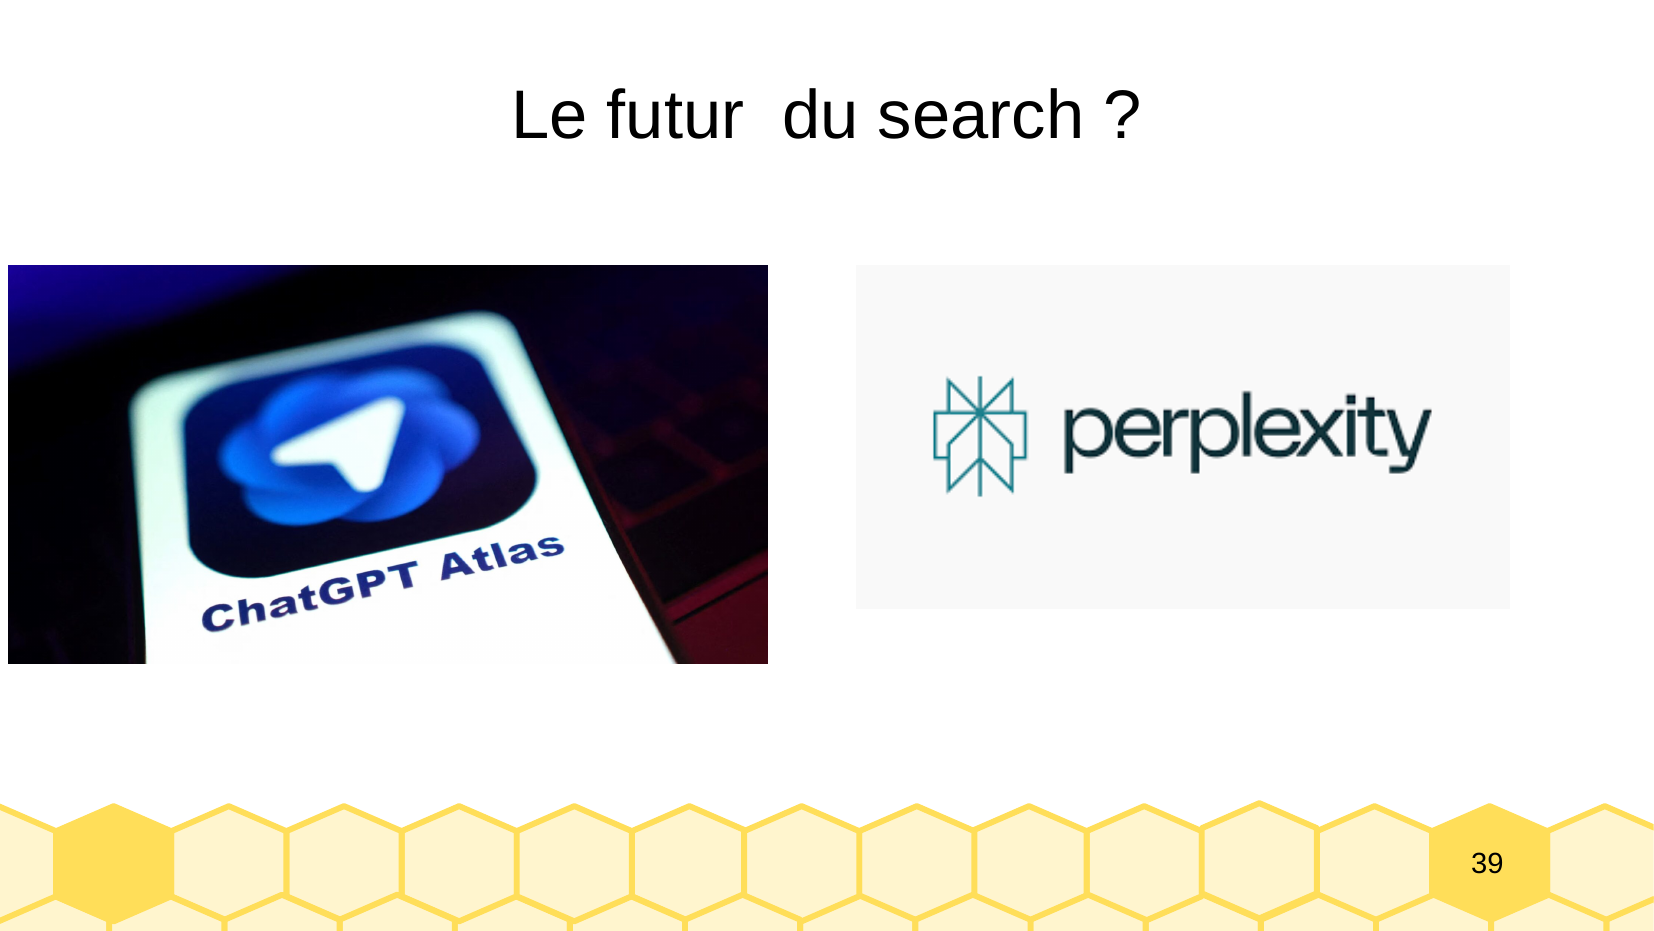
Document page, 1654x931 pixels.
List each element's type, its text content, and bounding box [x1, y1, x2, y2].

title Le futur du search ? [82, 37, 1571, 193]
picture [856, 265, 1510, 609]
picture [8, 265, 768, 665]
